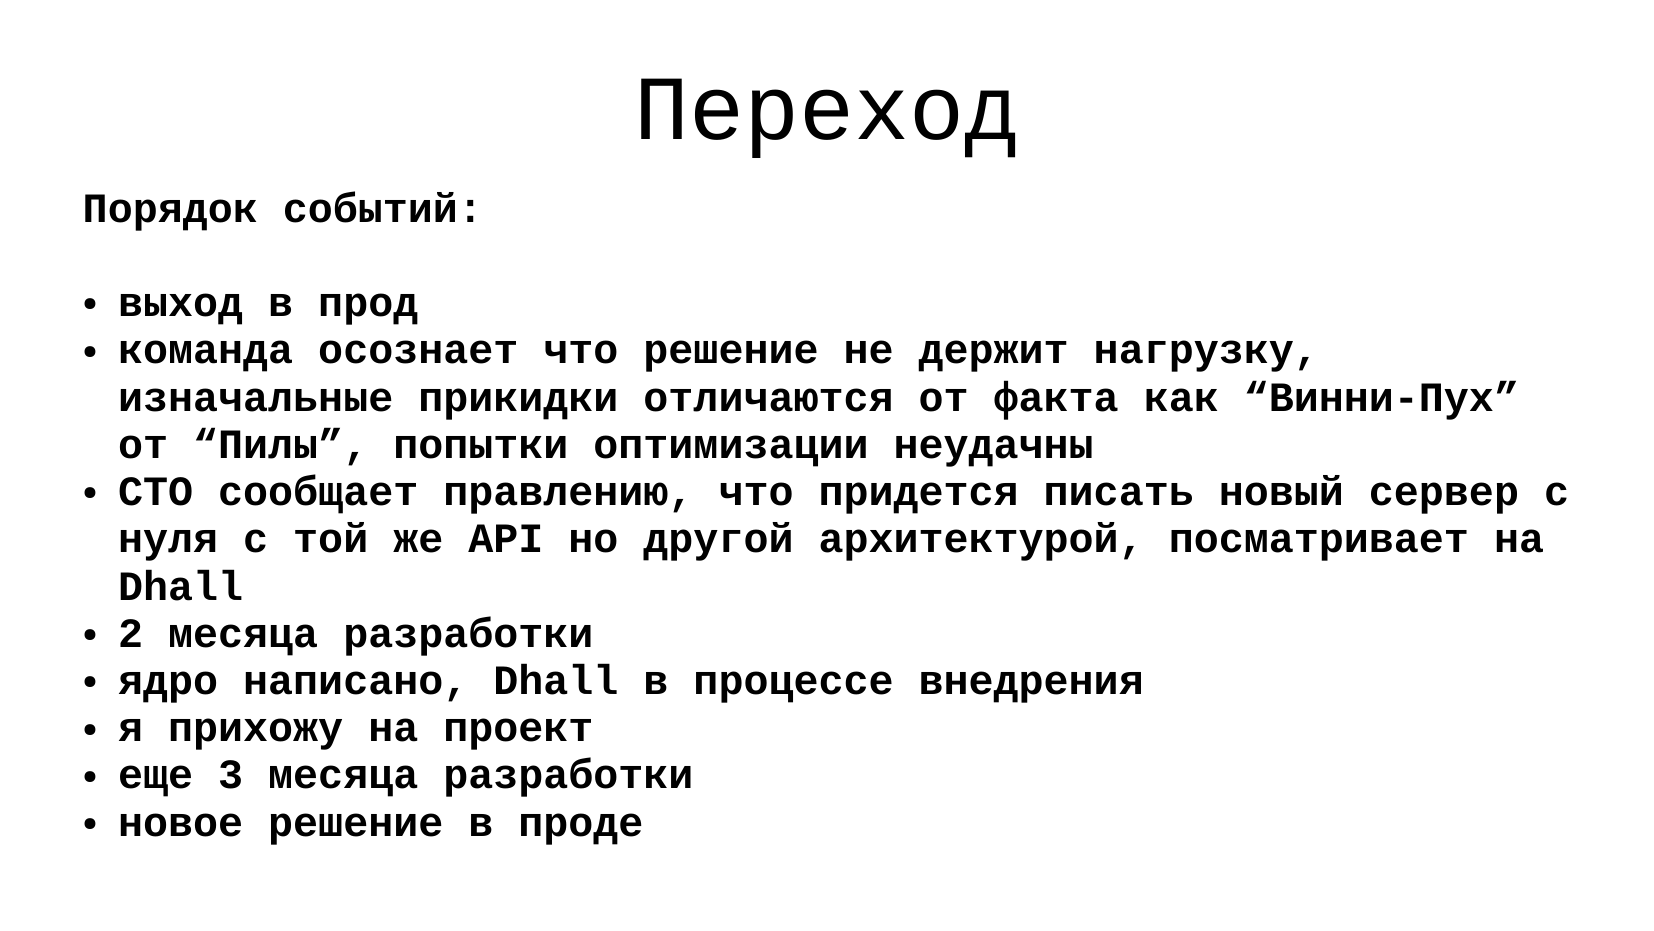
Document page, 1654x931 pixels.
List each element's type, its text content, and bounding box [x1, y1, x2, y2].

text_box Порядок событий: выход в прод команда осознает что решение не держит нагрузку, изначальные прикидки отличаются от факта как “Винни-Пух” от “Пилы”, попытки оптимизации неудачны CTO сообщает правлению, что придется писать новый сервер с нуля с той же API но другой архитектурой, посматривает на Dhall 2 месяца разработки ядро написано, Dhall в процессе внедрения я прихожу на проект еще 3 месяца разработки новое решение в проде [82, 187, 1571, 882]
title Переход [82, 37, 1571, 187]
